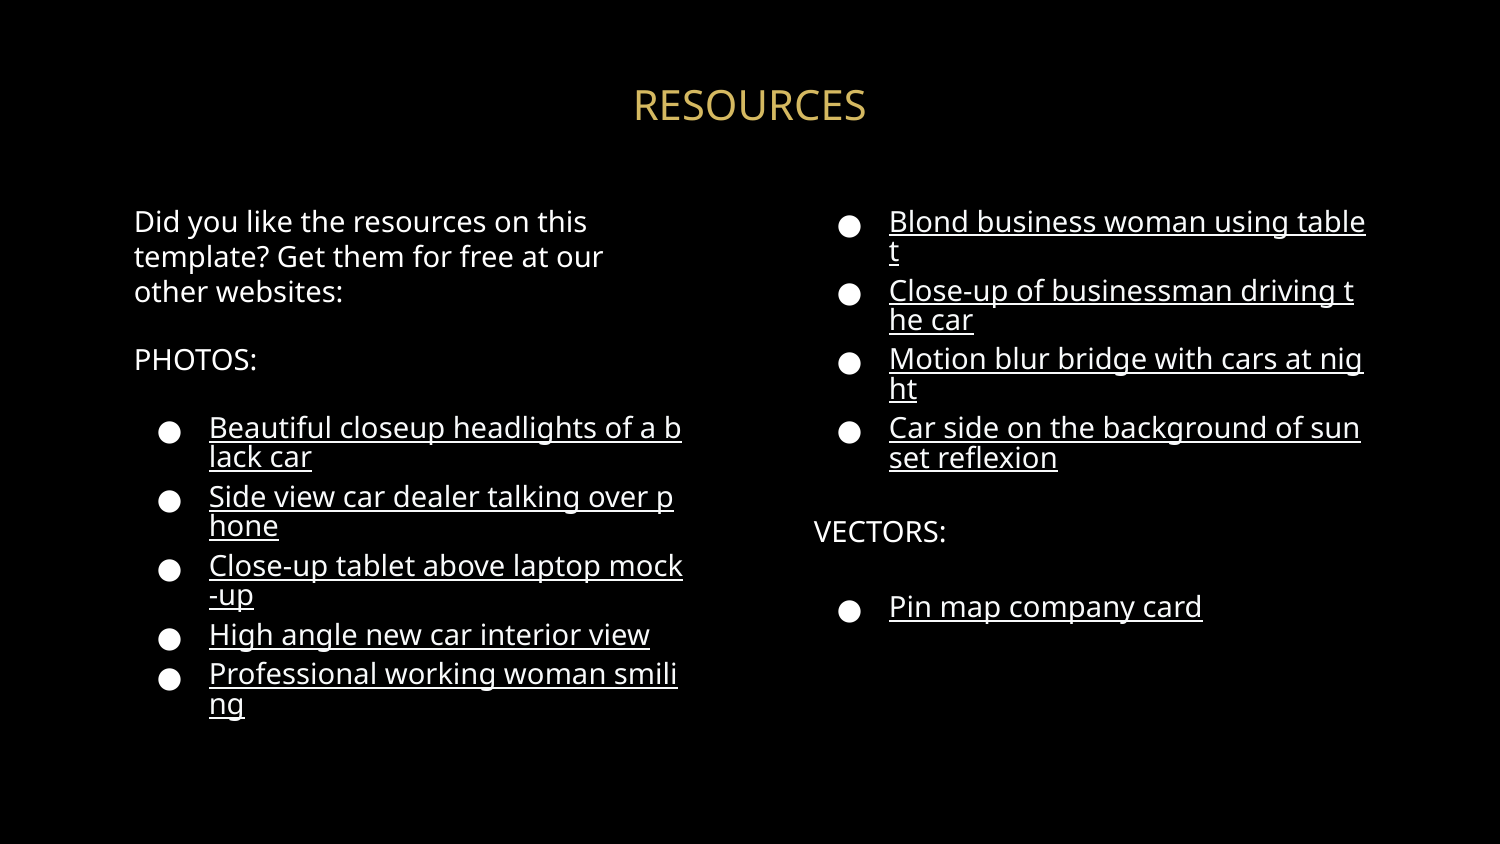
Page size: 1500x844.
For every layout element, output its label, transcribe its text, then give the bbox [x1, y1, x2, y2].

list Did you like the resources on this template? Get them for free at our other websites: PHOTOS: Beautiful closeup headlights of a black car Side view car dealer talking over phone Close-up tablet above laptop mock-up High angle new car interior view Professional working woman smiling [118, 187, 702, 736]
list Blond business woman using tablet Close-up of businessman driving the car Motion blur bridge with cars at night Car side on the background of sunset reflexion VECTORS: Pin map company card [798, 187, 1382, 736]
title RESOURCES [349, 60, 1151, 144]
